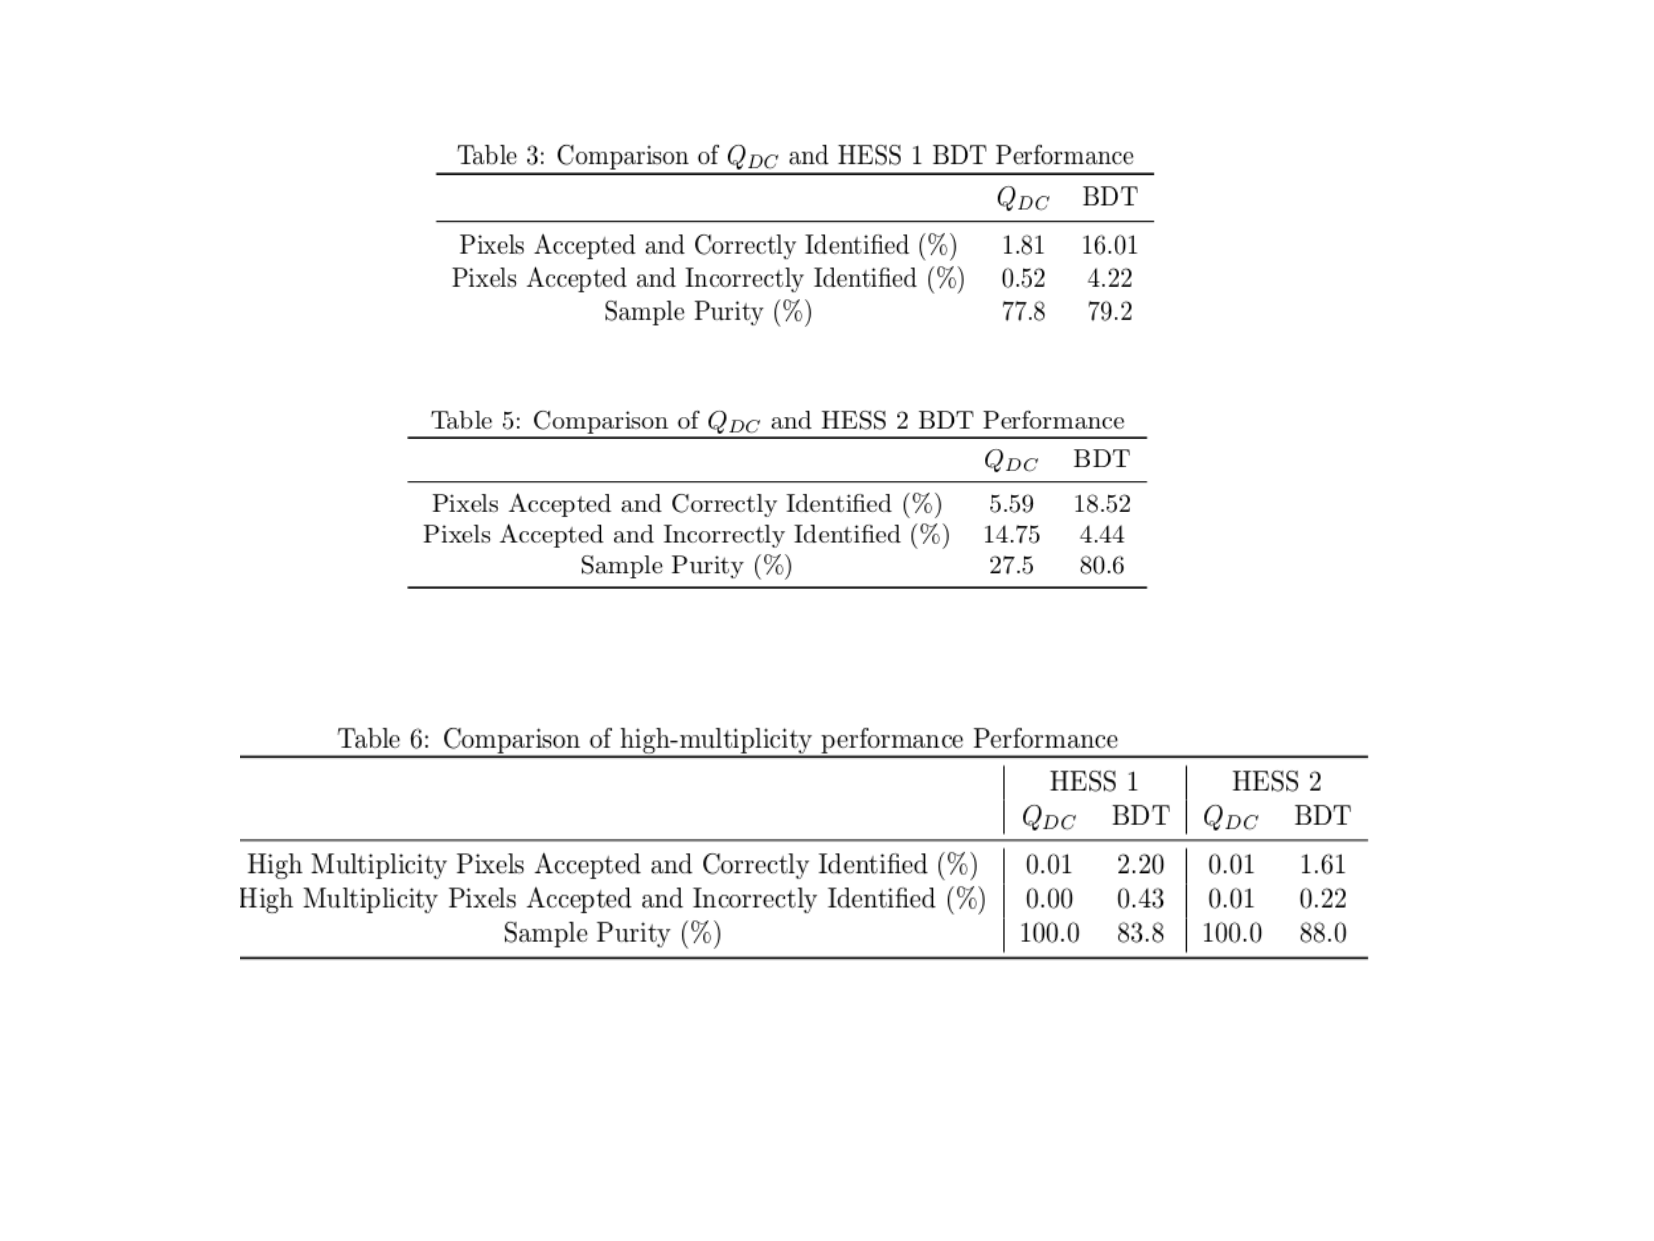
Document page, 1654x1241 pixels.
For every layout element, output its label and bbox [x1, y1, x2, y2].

picture [330, 120, 1171, 331]
picture [405, 360, 1162, 623]
picture [240, 727, 1456, 1021]
